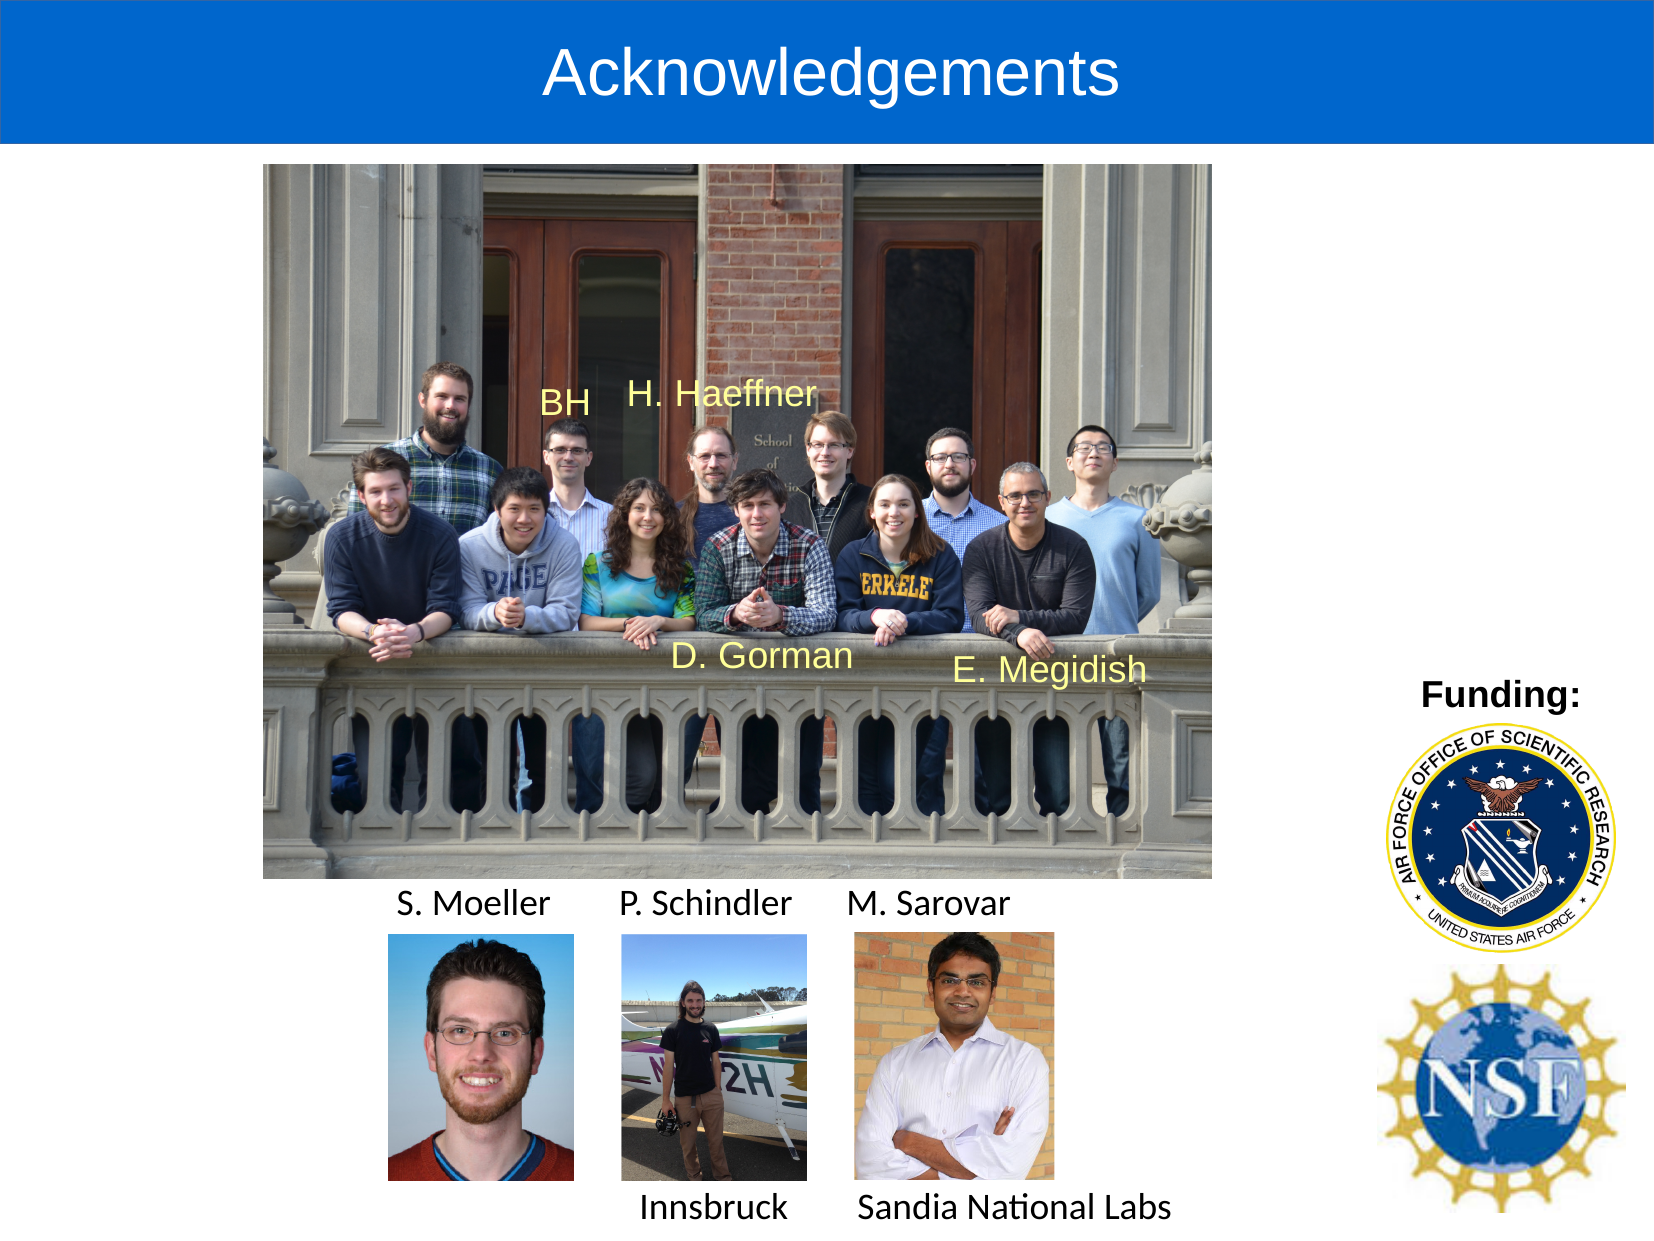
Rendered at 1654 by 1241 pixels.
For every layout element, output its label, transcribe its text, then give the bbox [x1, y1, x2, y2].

text_box H. Haeffner [611, 364, 848, 422]
text_box S. Moeller [381, 879, 567, 930]
picture [621, 934, 807, 1181]
picture [263, 164, 1212, 879]
picture [1386, 723, 1616, 958]
picture [388, 934, 574, 1181]
text_box BH [524, 374, 607, 431]
text_box P. Schindler [604, 879, 808, 930]
text_box Sandia National Labs [842, 1174, 1198, 1235]
title Acknowledgements [0, 2, 1654, 144]
picture [1377, 964, 1626, 1213]
picture [854, 932, 1055, 1174]
text_box D. Gorman [655, 627, 869, 684]
text_box E. Megidish [937, 641, 1163, 698]
text_box Innsbruck [624, 1174, 804, 1235]
text_box M. Sarovar [831, 879, 1026, 930]
text_box Funding: [1406, 666, 1597, 724]
